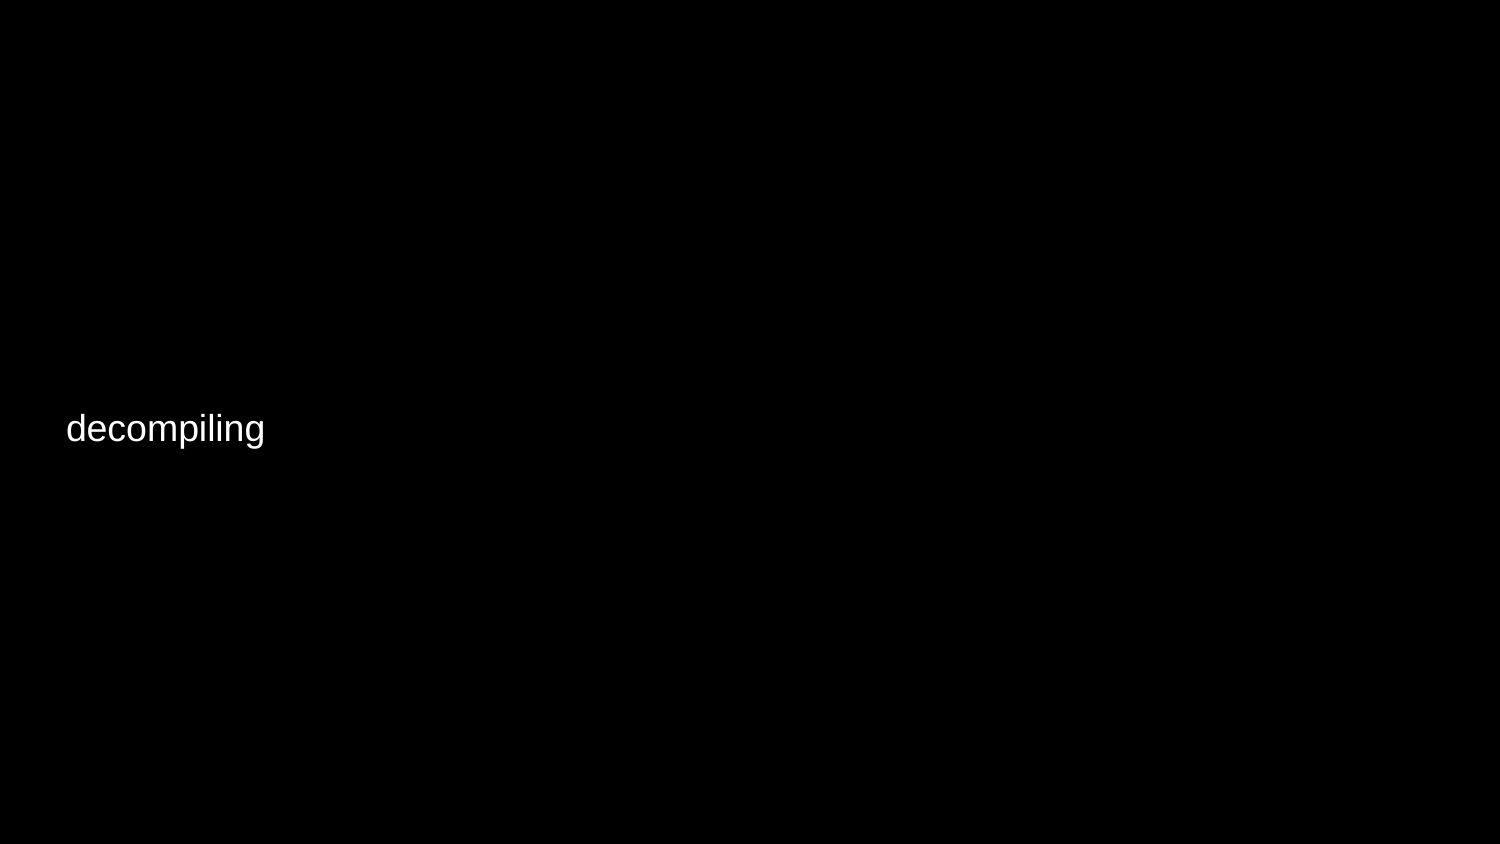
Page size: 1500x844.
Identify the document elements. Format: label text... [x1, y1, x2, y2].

list decompiling [51, 189, 1449, 750]
